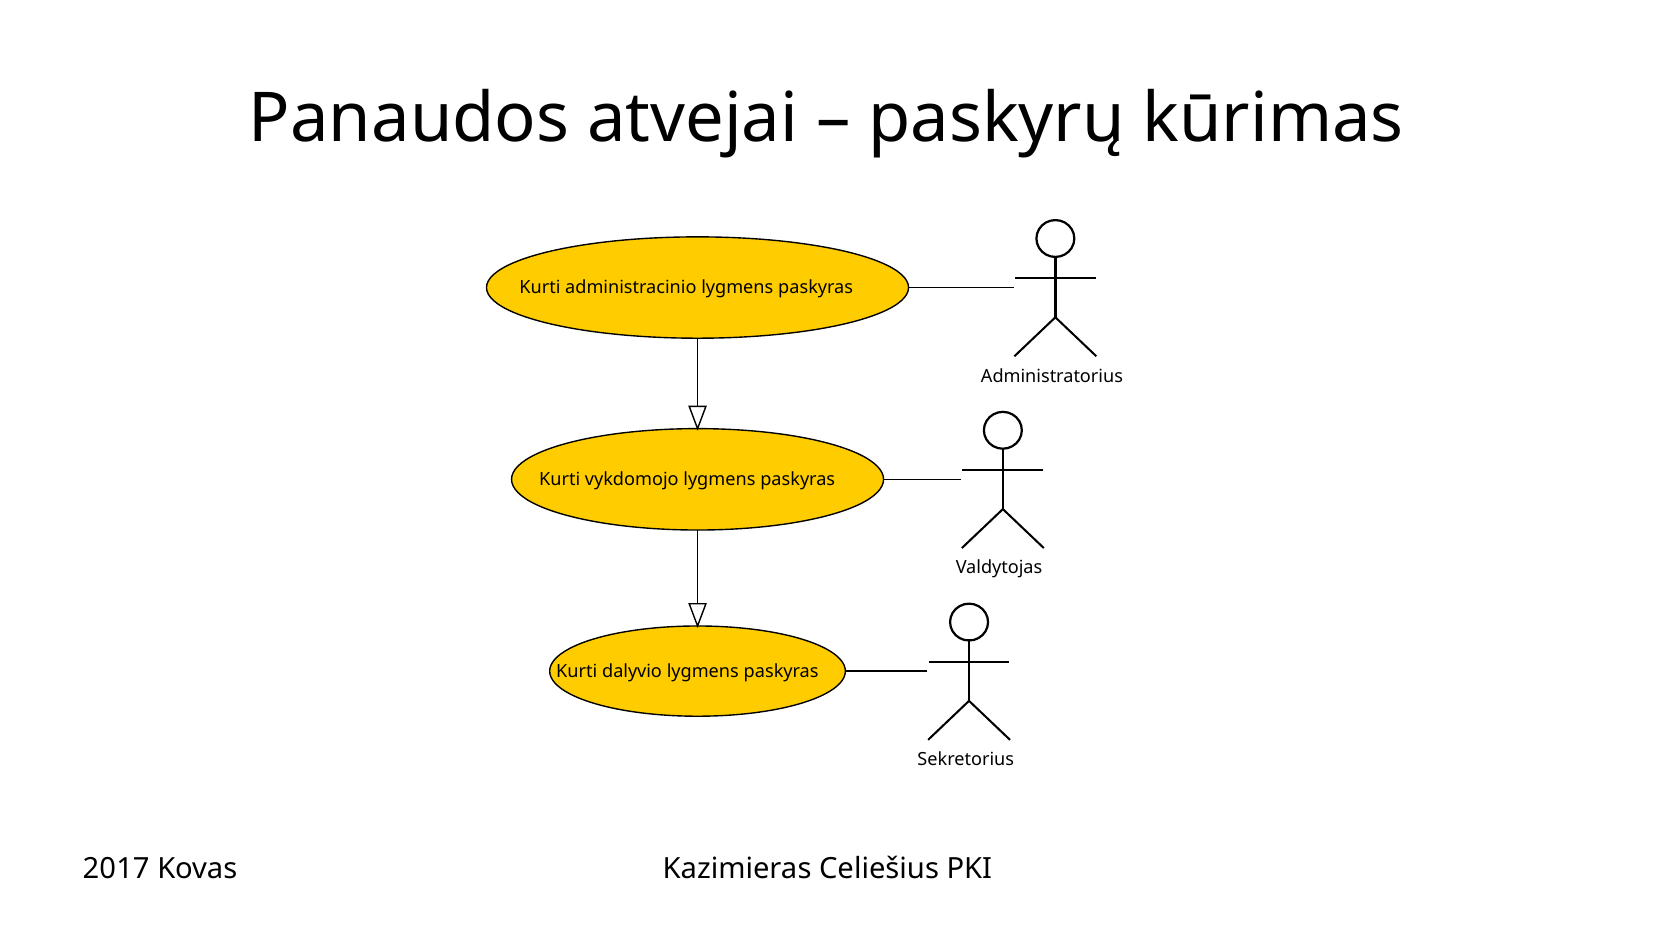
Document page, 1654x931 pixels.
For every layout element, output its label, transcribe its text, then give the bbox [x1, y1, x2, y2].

picture [465, 196, 1156, 796]
title Panaudos atvejai – paskyrų kūrimas [82, 37, 1571, 193]
